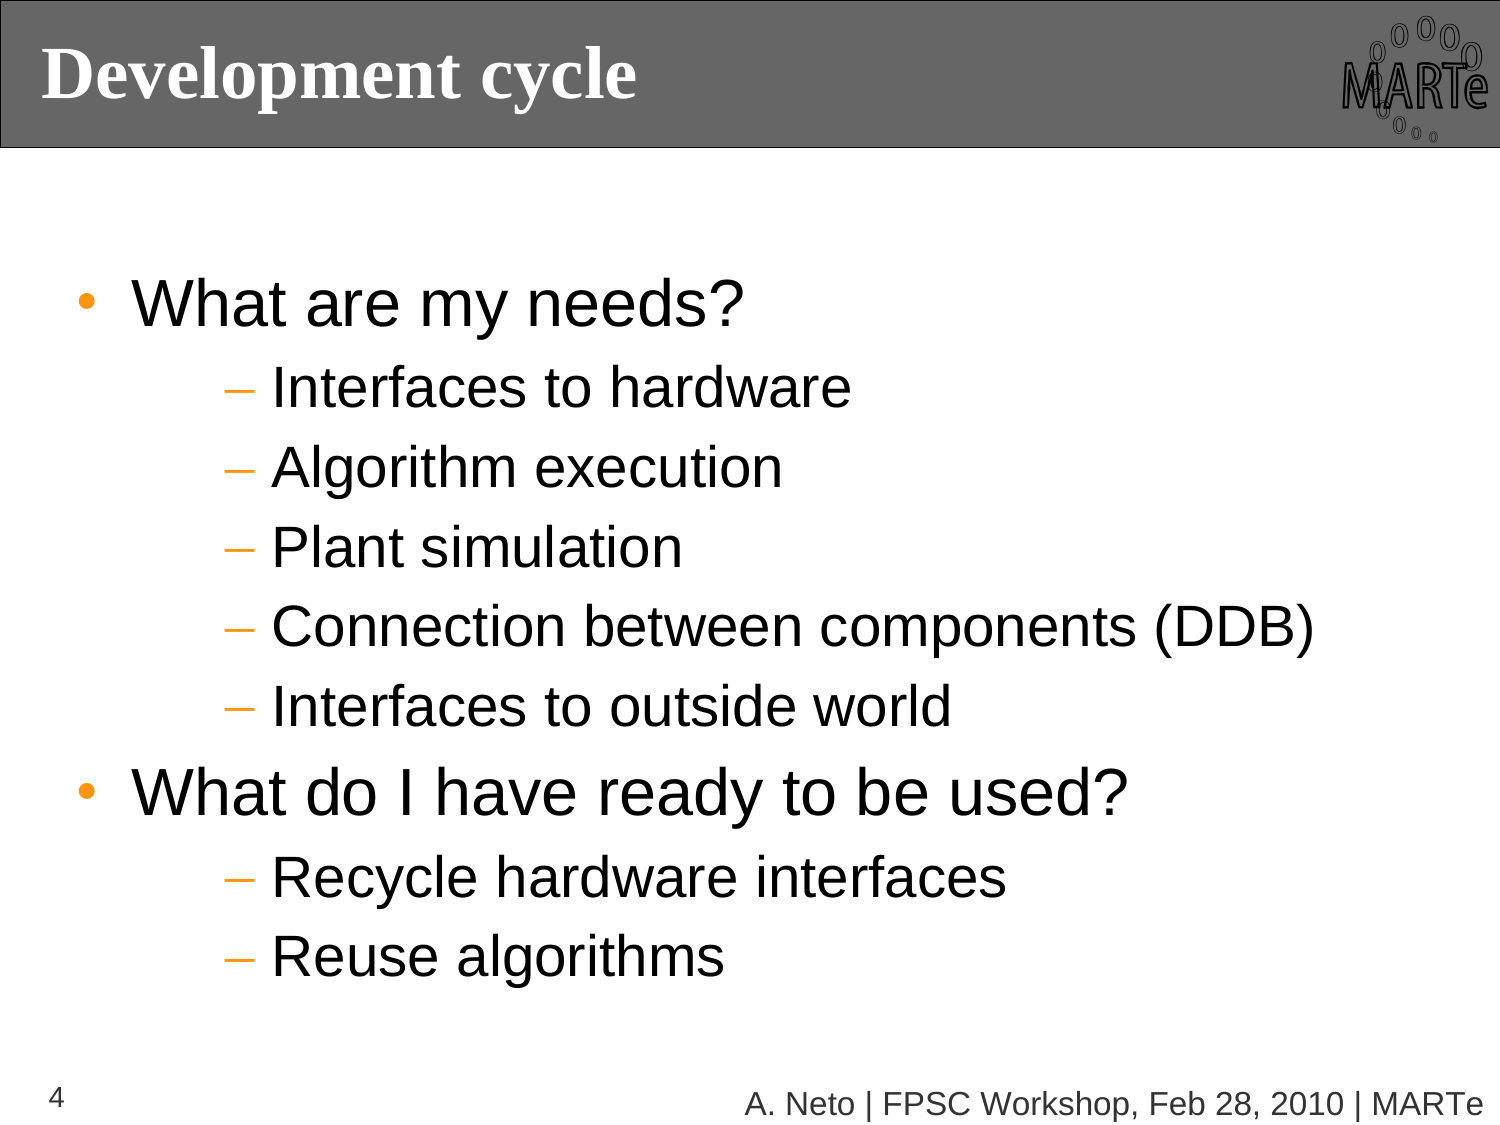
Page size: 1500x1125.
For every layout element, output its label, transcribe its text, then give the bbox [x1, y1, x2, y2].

picture [1340, 0, 1489, 148]
title Development cycle [41, 0, 1128, 148]
list What are my needs? Interfaces to hardware Algorithm execution Plant simulation Connection between components (DDB) Interfaces to outside world What do I have ready to be used? Recycle hardware interfaces Reuse algorithms [75, 262, 1425, 995]
